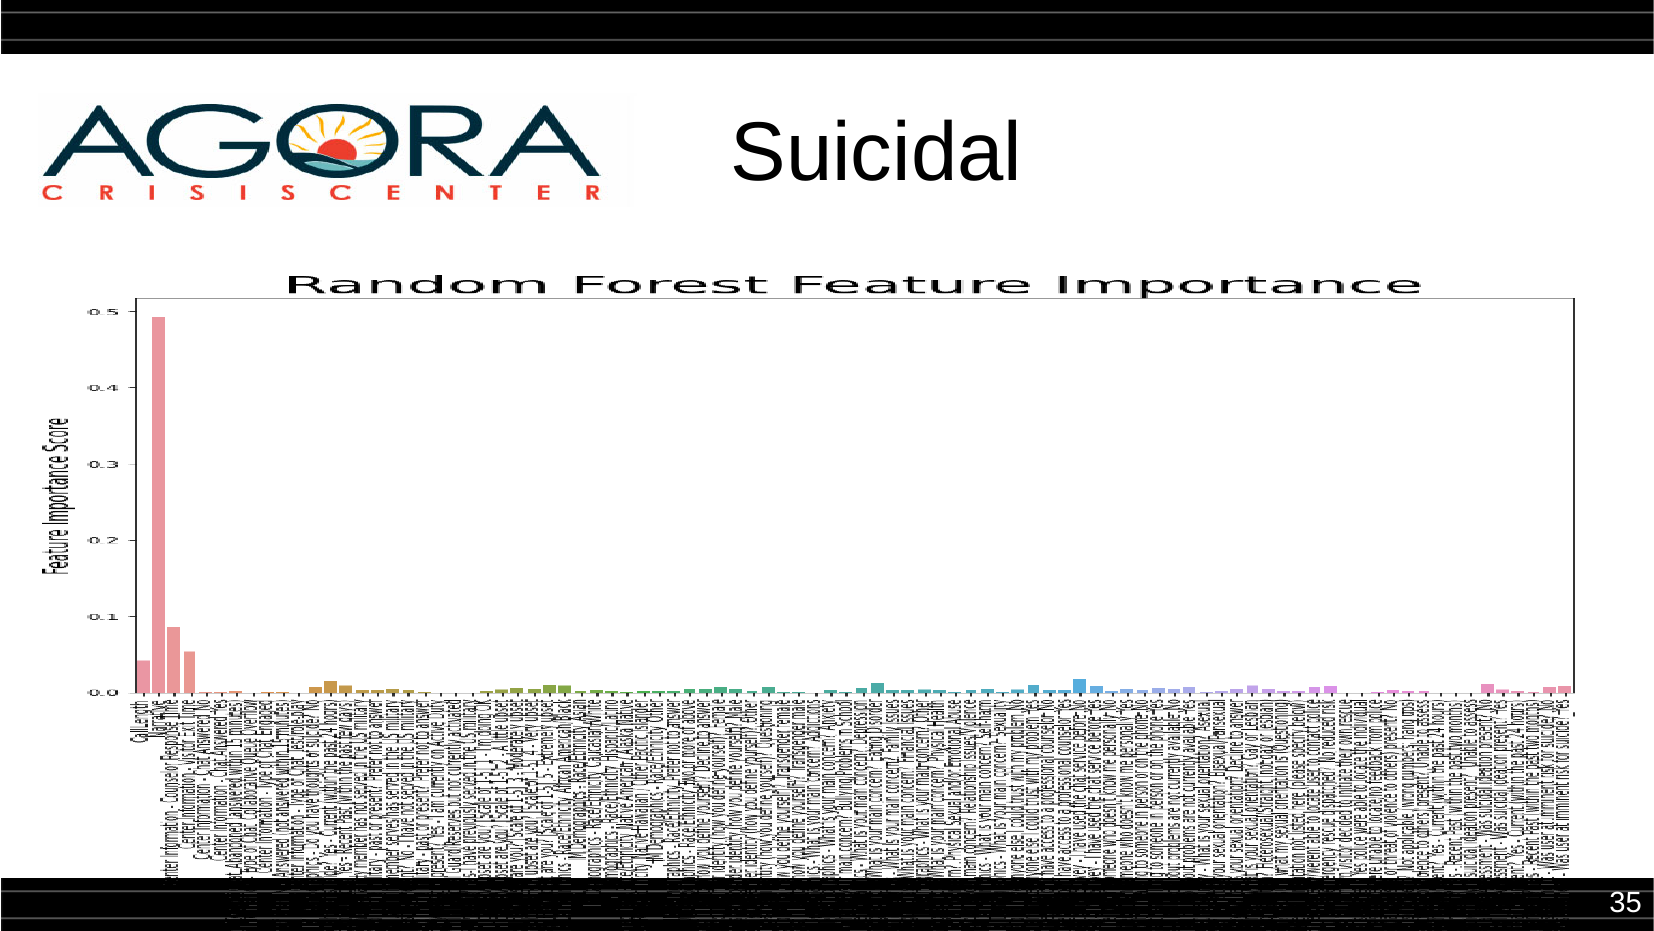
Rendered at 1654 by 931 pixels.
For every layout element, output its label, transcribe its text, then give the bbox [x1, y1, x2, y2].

list Suicidal [660, 105, 1111, 211]
picture [1, 0, 1654, 54]
picture [0, 60, 676, 235]
picture [1, 269, 1654, 931]
